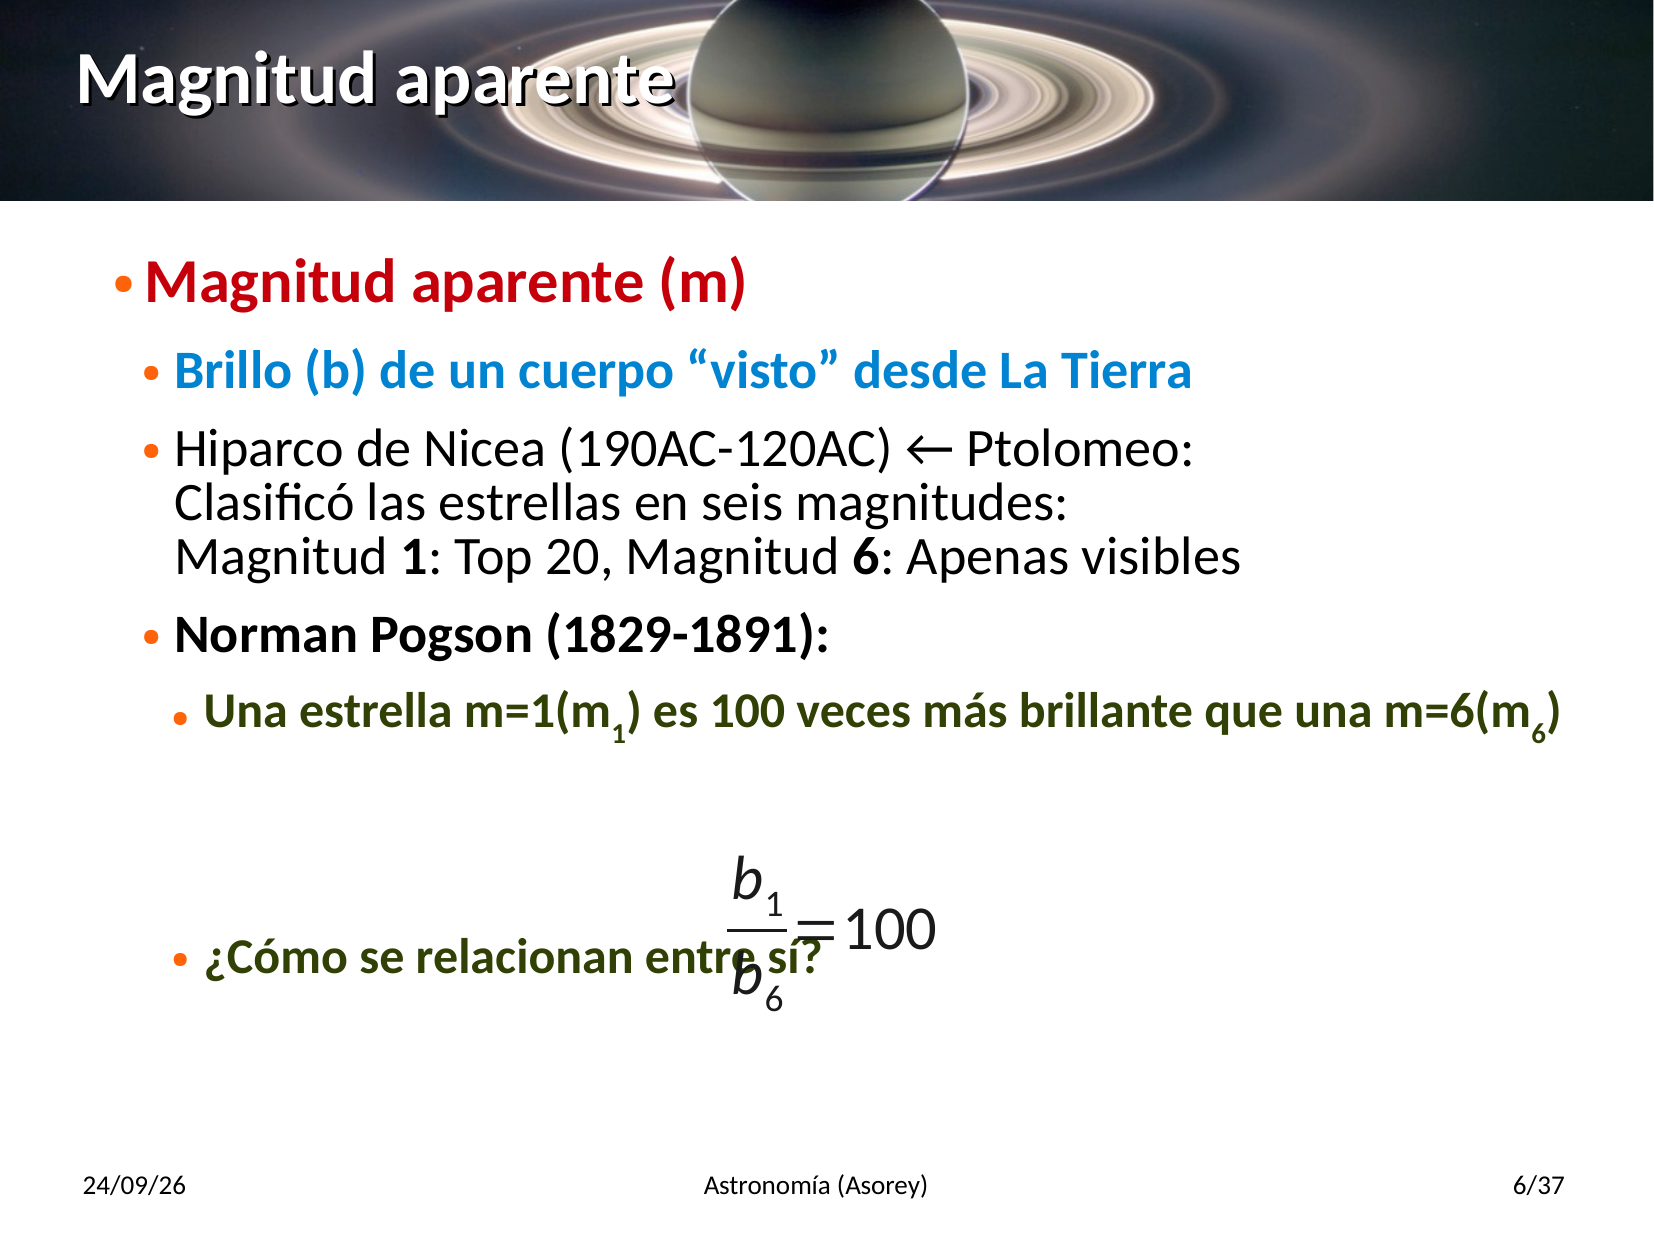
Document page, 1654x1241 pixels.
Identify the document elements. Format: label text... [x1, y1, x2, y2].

title Magnitud aparente [75, 19, 1564, 151]
chart [717, 840, 946, 1023]
list Magnitud aparente (m) Brillo (b) de un cuerpo “visto” desde La Tierra Hiparco de Nicea (190AC-120AC) ← Ptolomeo: Clasificó las estrellas en seis magnitudes: Magnitud 1: Top 20, Magnitud 6: Apenas visibles Norman Pogson (1829-1891): Una estrella m=1(m1) es 100 veces más brillante que una m=6(m6) ¿Cómo se relacionan entre sí? [82, 255, 1571, 1174]
picture [0, 0, 1654, 201]
